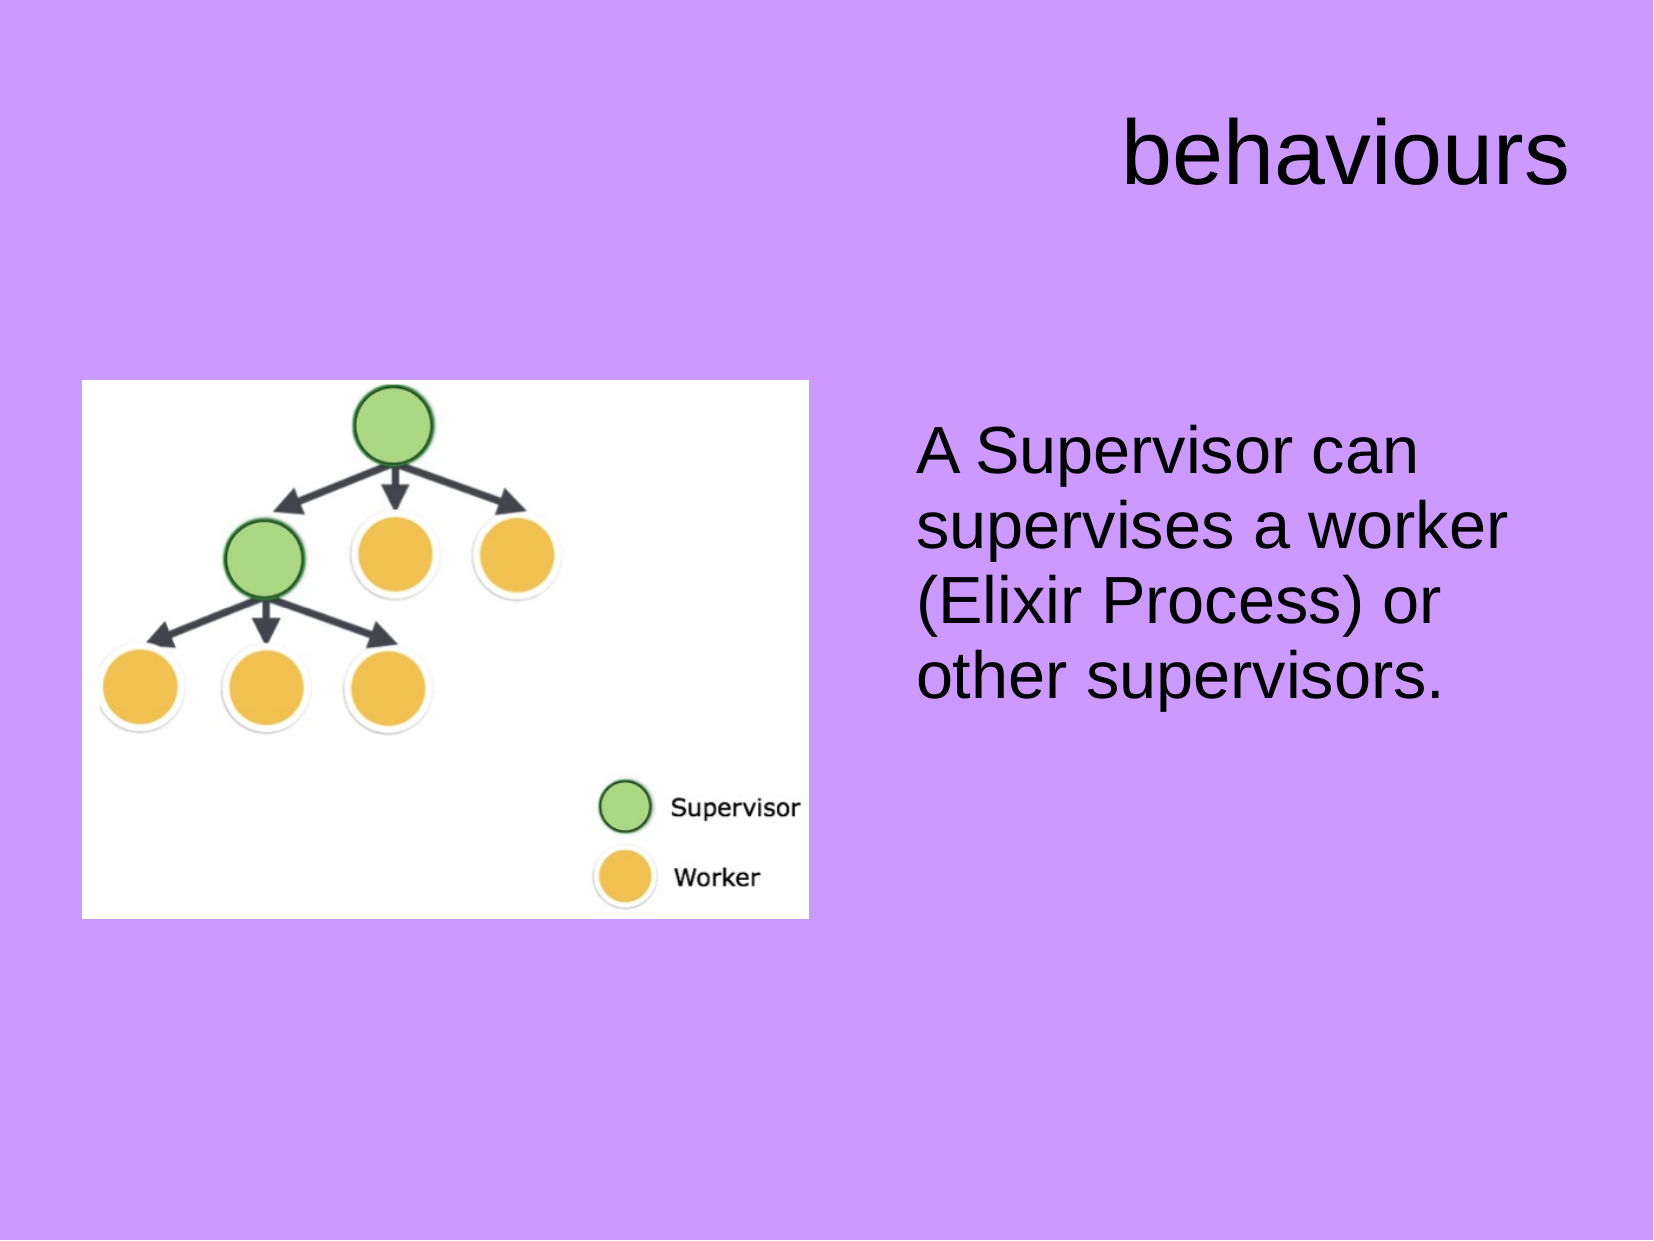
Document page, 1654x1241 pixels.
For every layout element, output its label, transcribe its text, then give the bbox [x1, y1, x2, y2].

picture [82, 380, 809, 919]
list A Supervisor can supervises a worker (Elixir Process) or other supervisors. [845, 413, 1572, 1010]
title behaviours [82, 49, 1571, 257]
